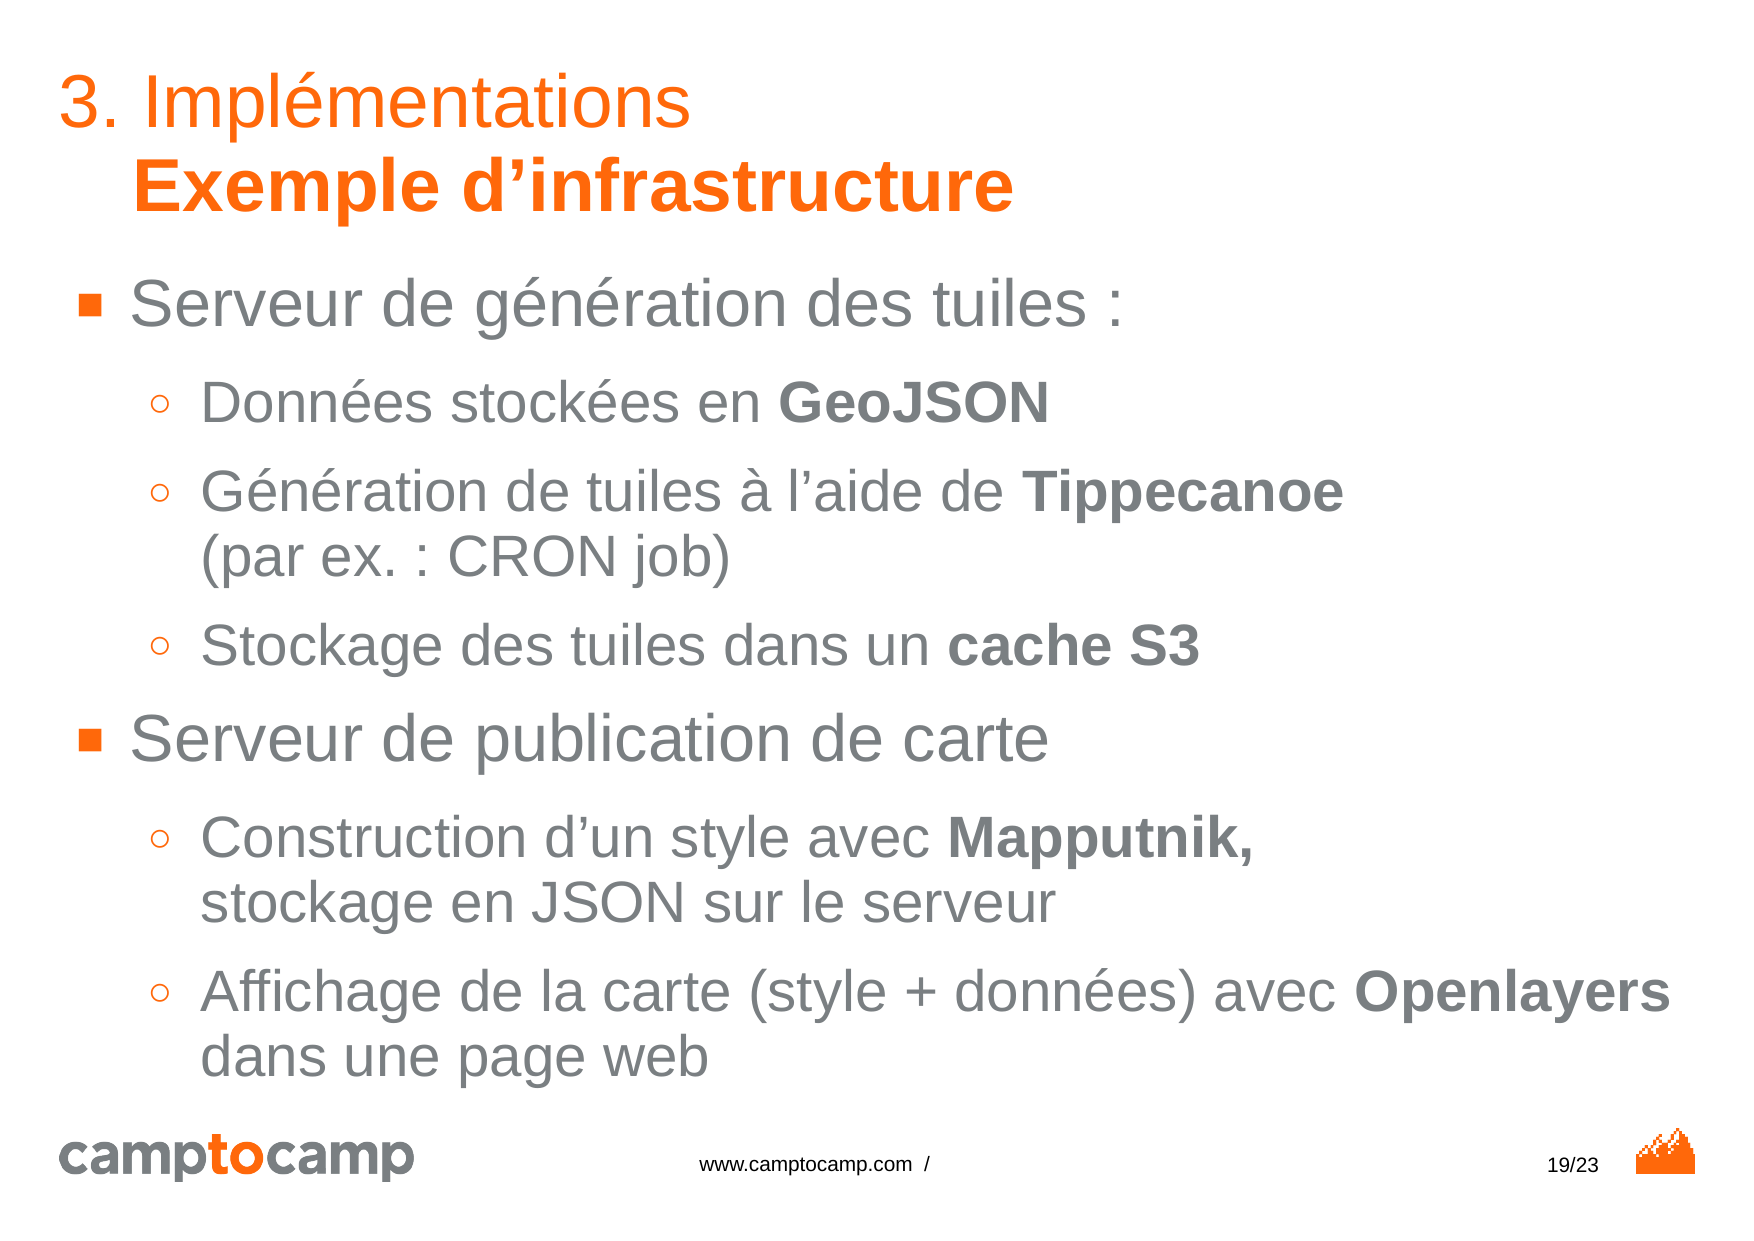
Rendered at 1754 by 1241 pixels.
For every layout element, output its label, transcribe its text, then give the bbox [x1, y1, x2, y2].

title 3. Implémentations Exemple d’infrastructure [59, 59, 1695, 247]
picture [1636, 1128, 1695, 1174]
list Serveur de génération des tuiles : Données stockées en GeoJSON Génération de tuiles à l’aide de Tippecanoe (par ex. : CRON job) Stockage des tuiles dans un cache S3 Serveur de publication de carte Construction d’un style avec Mapputnik, stockage en JSON sur le serveur Affichage de la carte (style + données) avec Openlayers dans une page web [59, 265, 1696, 1123]
picture [59, 1134, 414, 1182]
